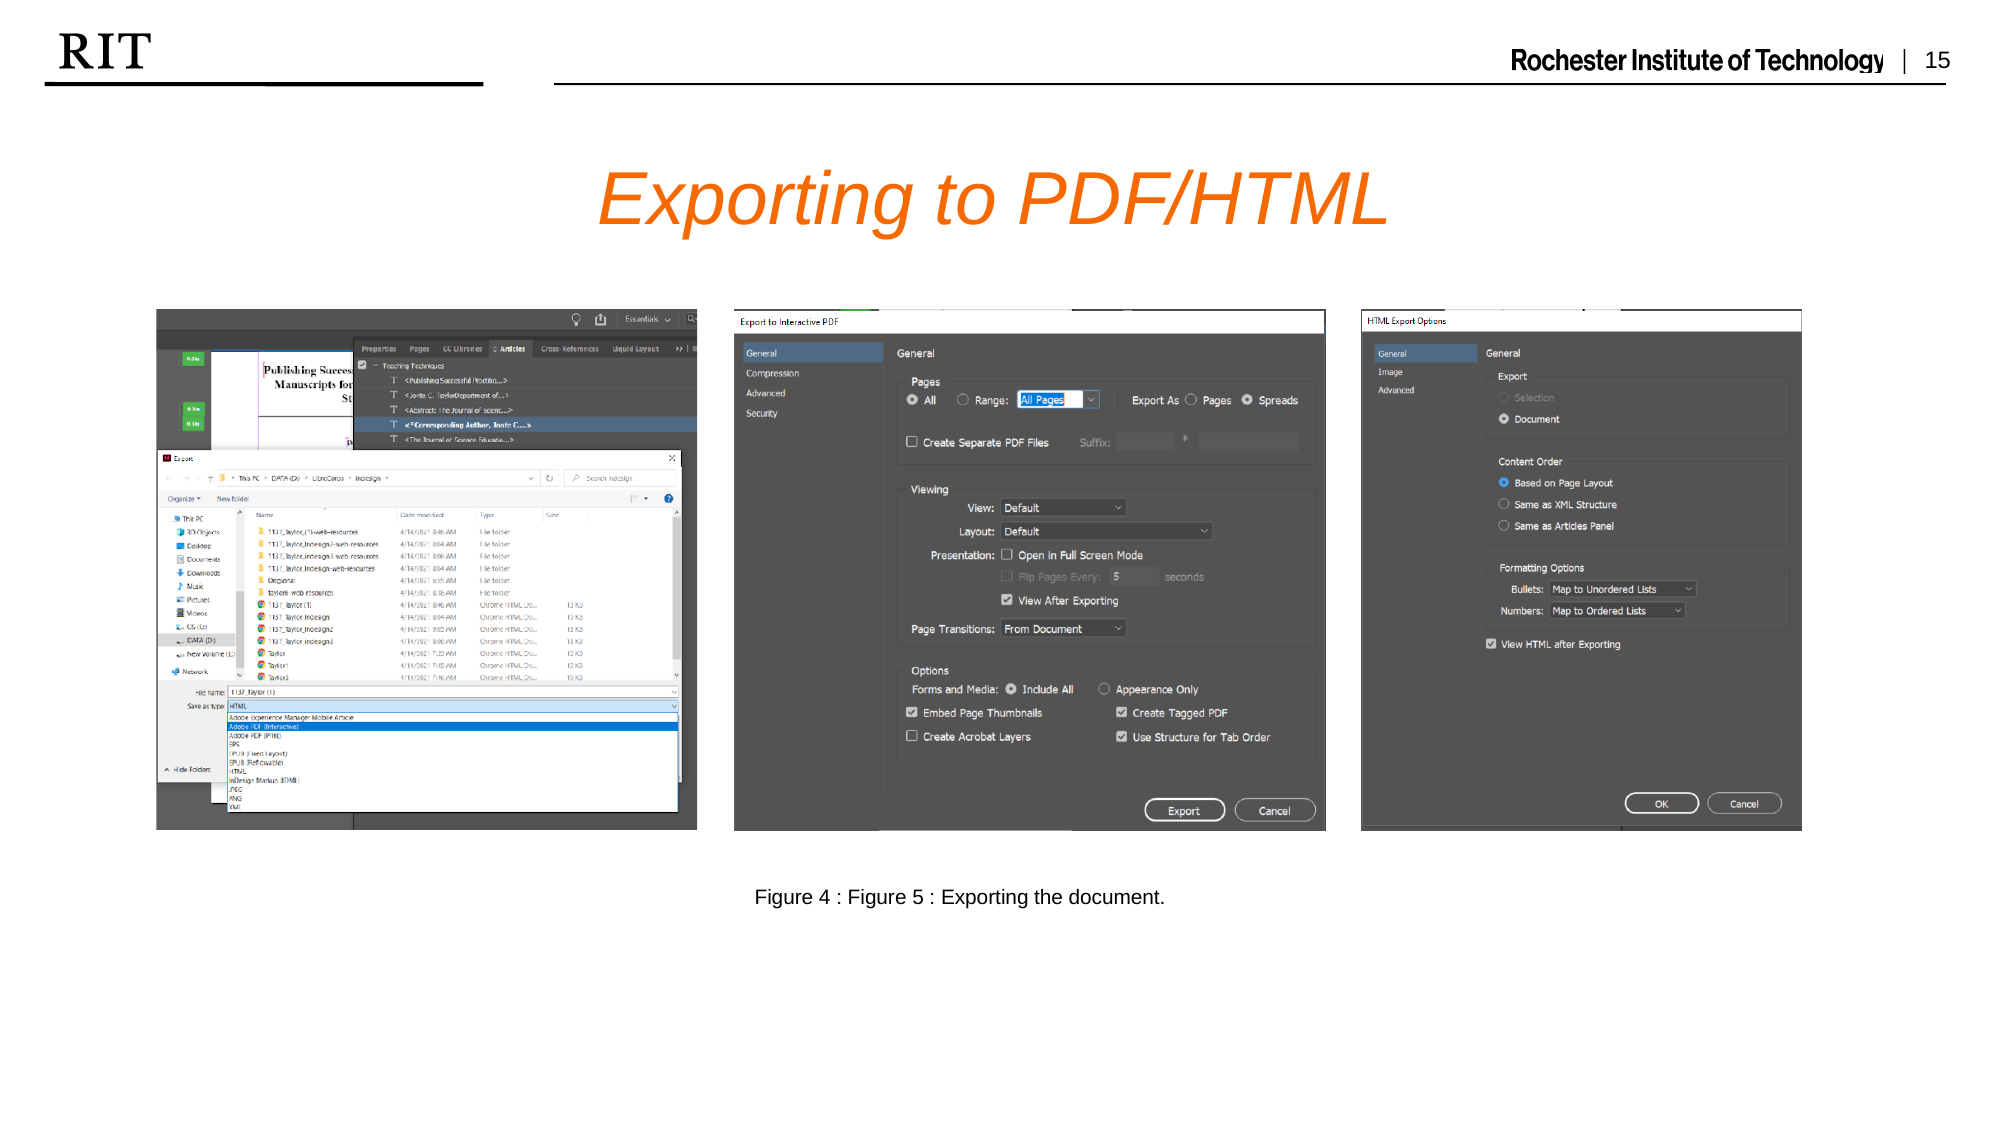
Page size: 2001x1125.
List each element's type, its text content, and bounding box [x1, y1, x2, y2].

picture [734, 309, 1326, 831]
picture [1512, 49, 1883, 73]
picture [1361, 309, 1802, 831]
text_box Figure 4 : Figure 5 : Exporting the document. [739, 876, 1298, 942]
picture [156, 309, 698, 830]
list Exporting to PDF/HTML [44, 141, 1946, 295]
picture [58, 32, 151, 69]
